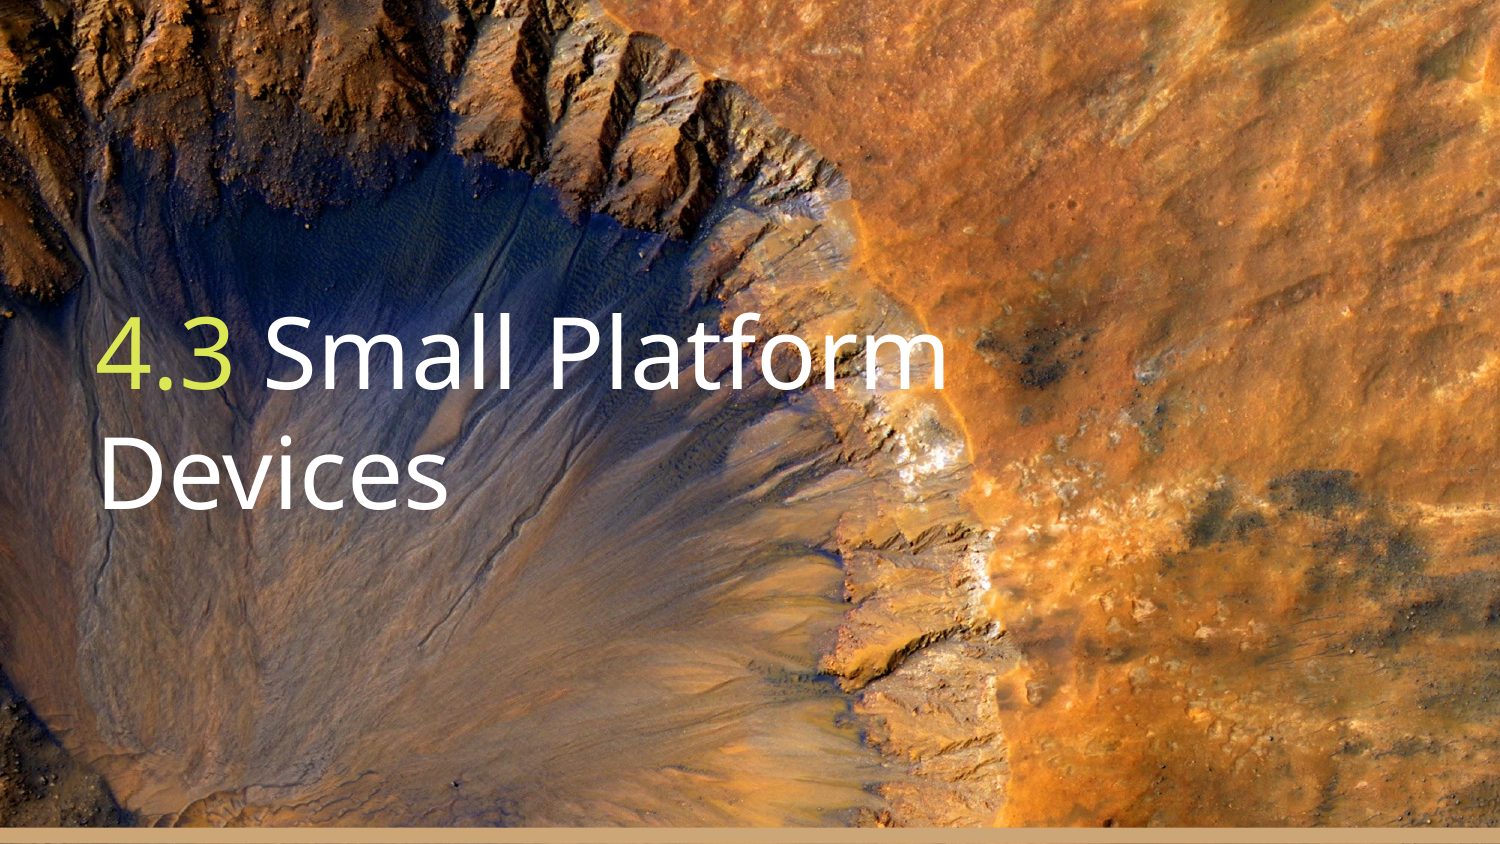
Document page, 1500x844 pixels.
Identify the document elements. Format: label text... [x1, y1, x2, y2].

picture [0, 0, 1500, 827]
title 4.3 Small Platform Devices [80, 73, 1348, 745]
